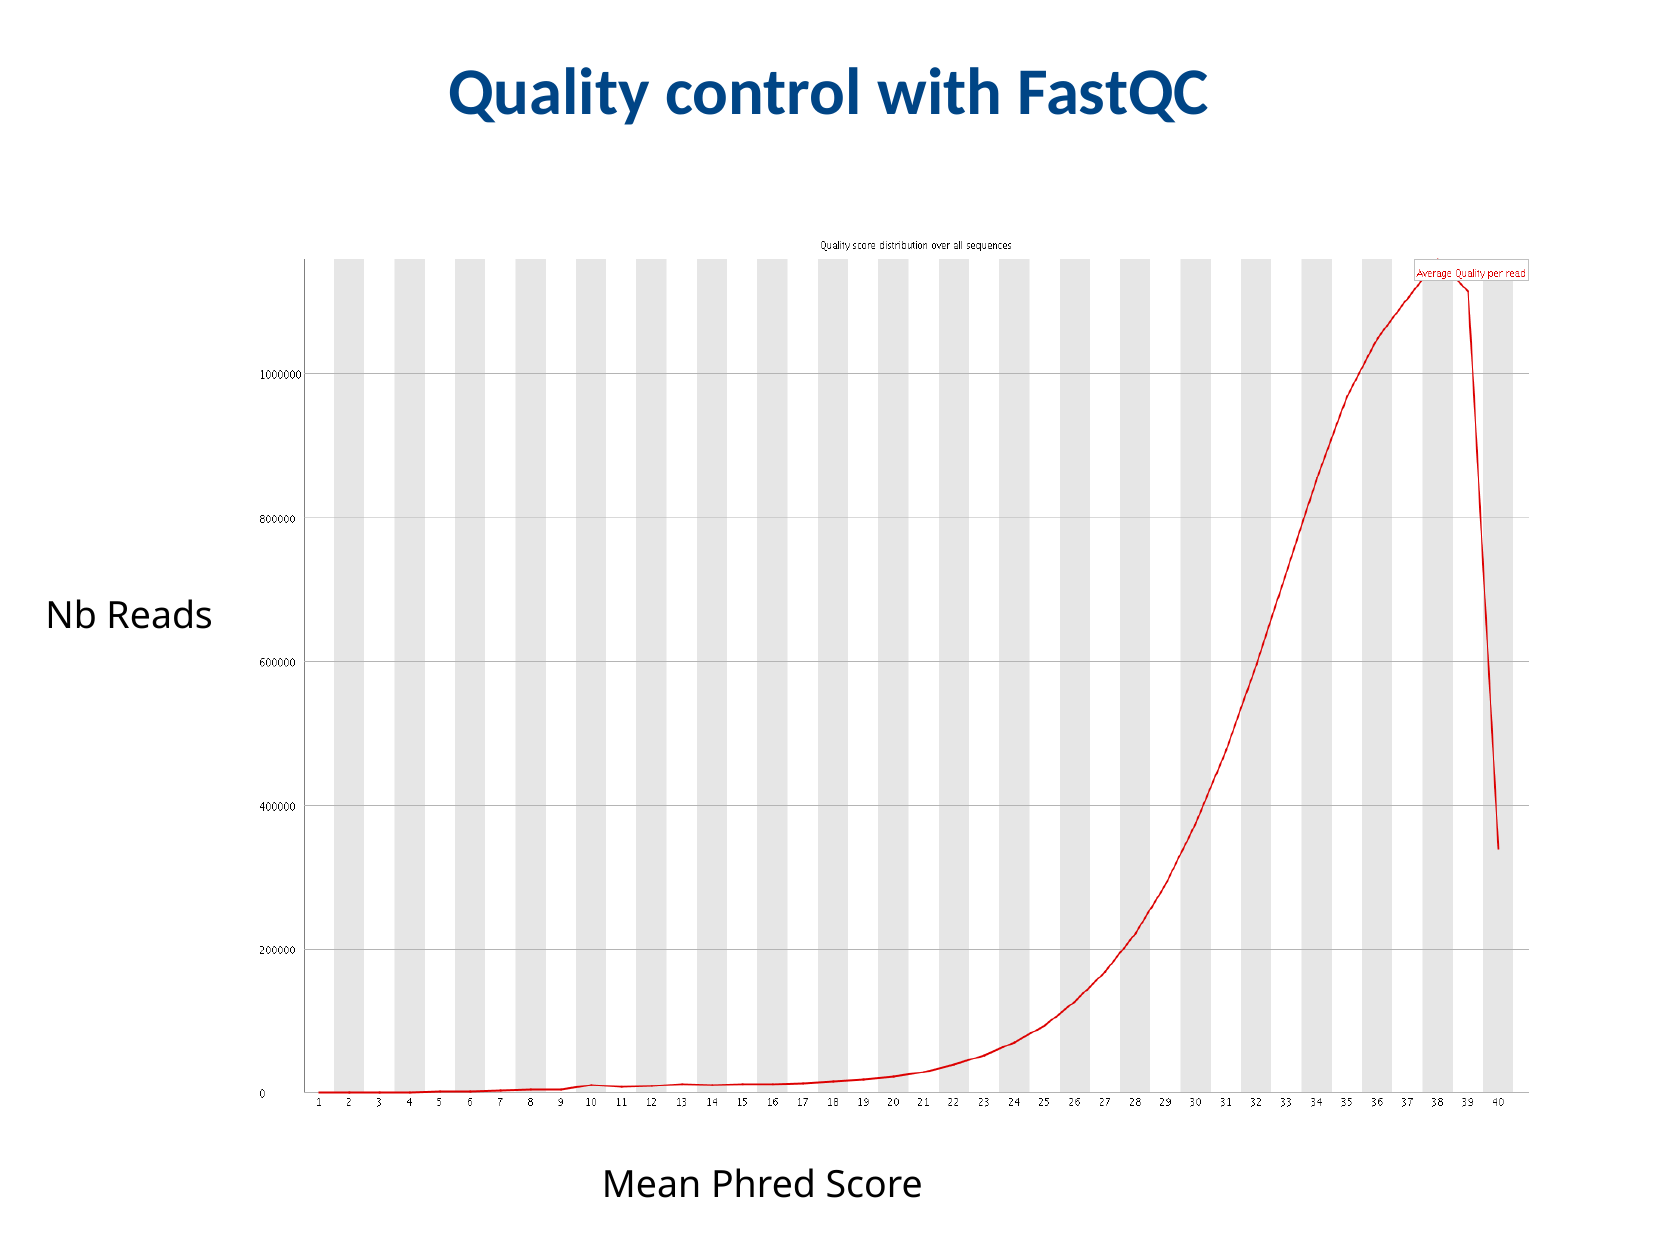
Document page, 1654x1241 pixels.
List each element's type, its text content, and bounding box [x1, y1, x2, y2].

title Quality control with FastQC [85, 18, 1574, 177]
picture [258, 233, 1534, 1113]
text_box Mean Phred Score [587, 1150, 1184, 1210]
text_box Nb Reads [30, 581, 238, 640]
